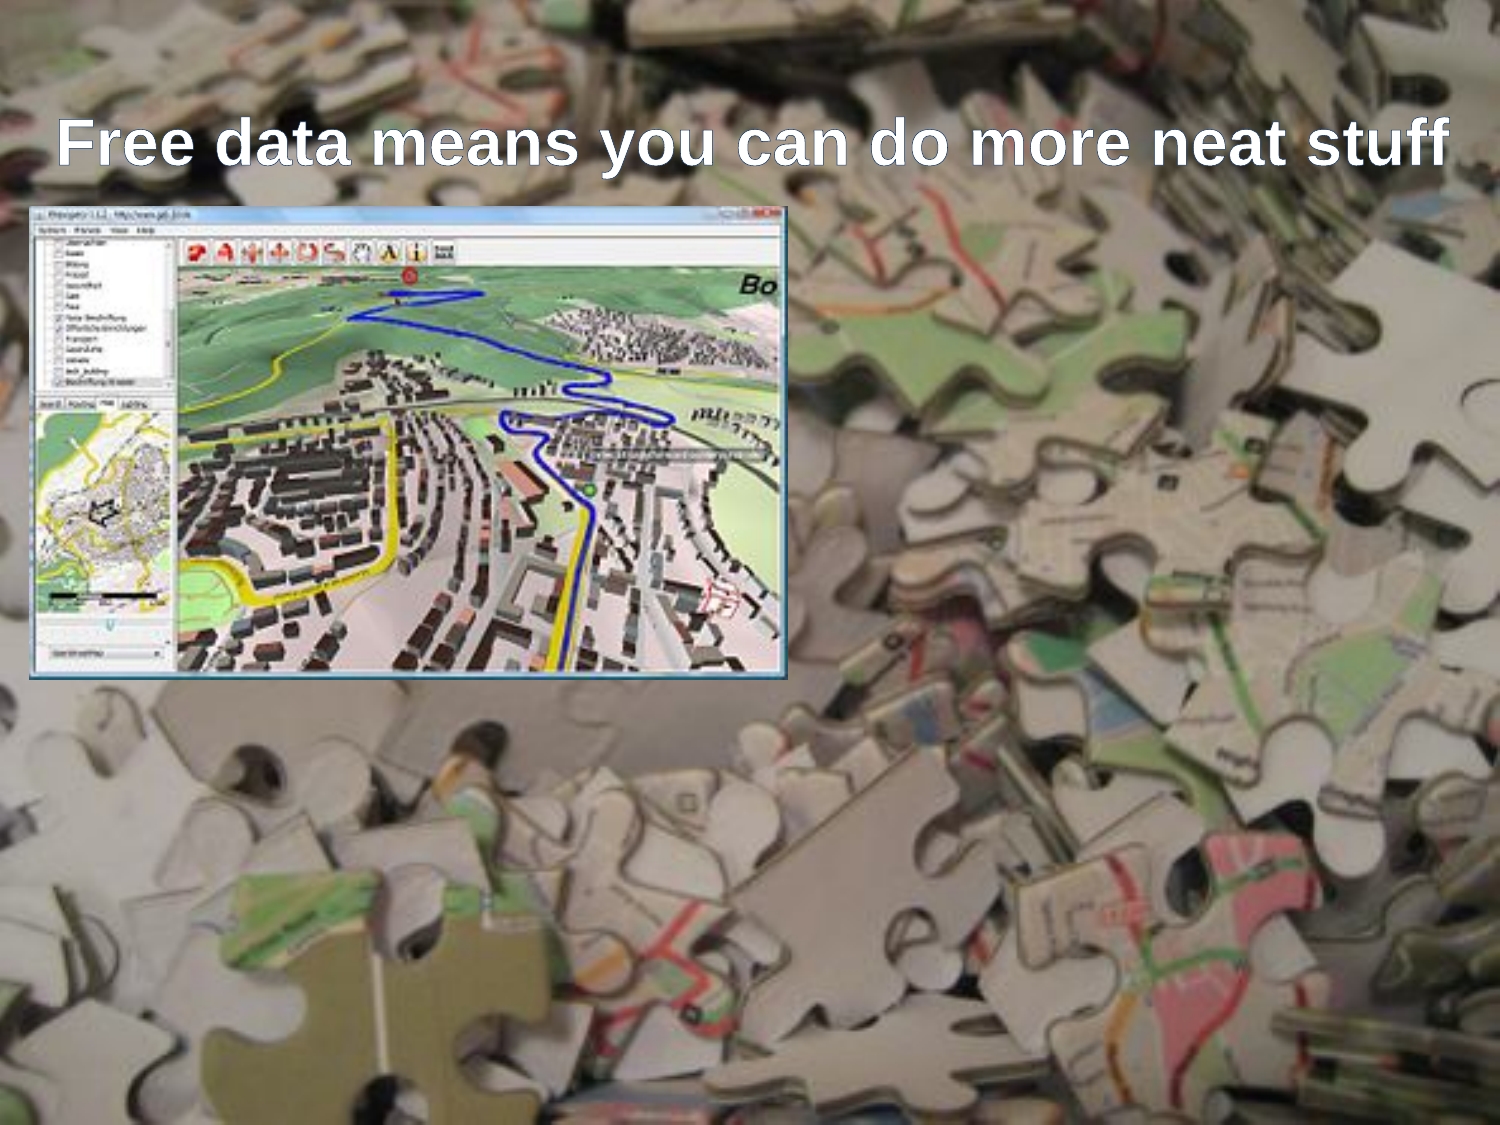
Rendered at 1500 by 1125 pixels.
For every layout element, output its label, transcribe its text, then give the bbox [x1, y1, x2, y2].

picture [0, 0, 1500, 1125]
title Free data means you can do more neat stuff [29, 37, 1477, 240]
